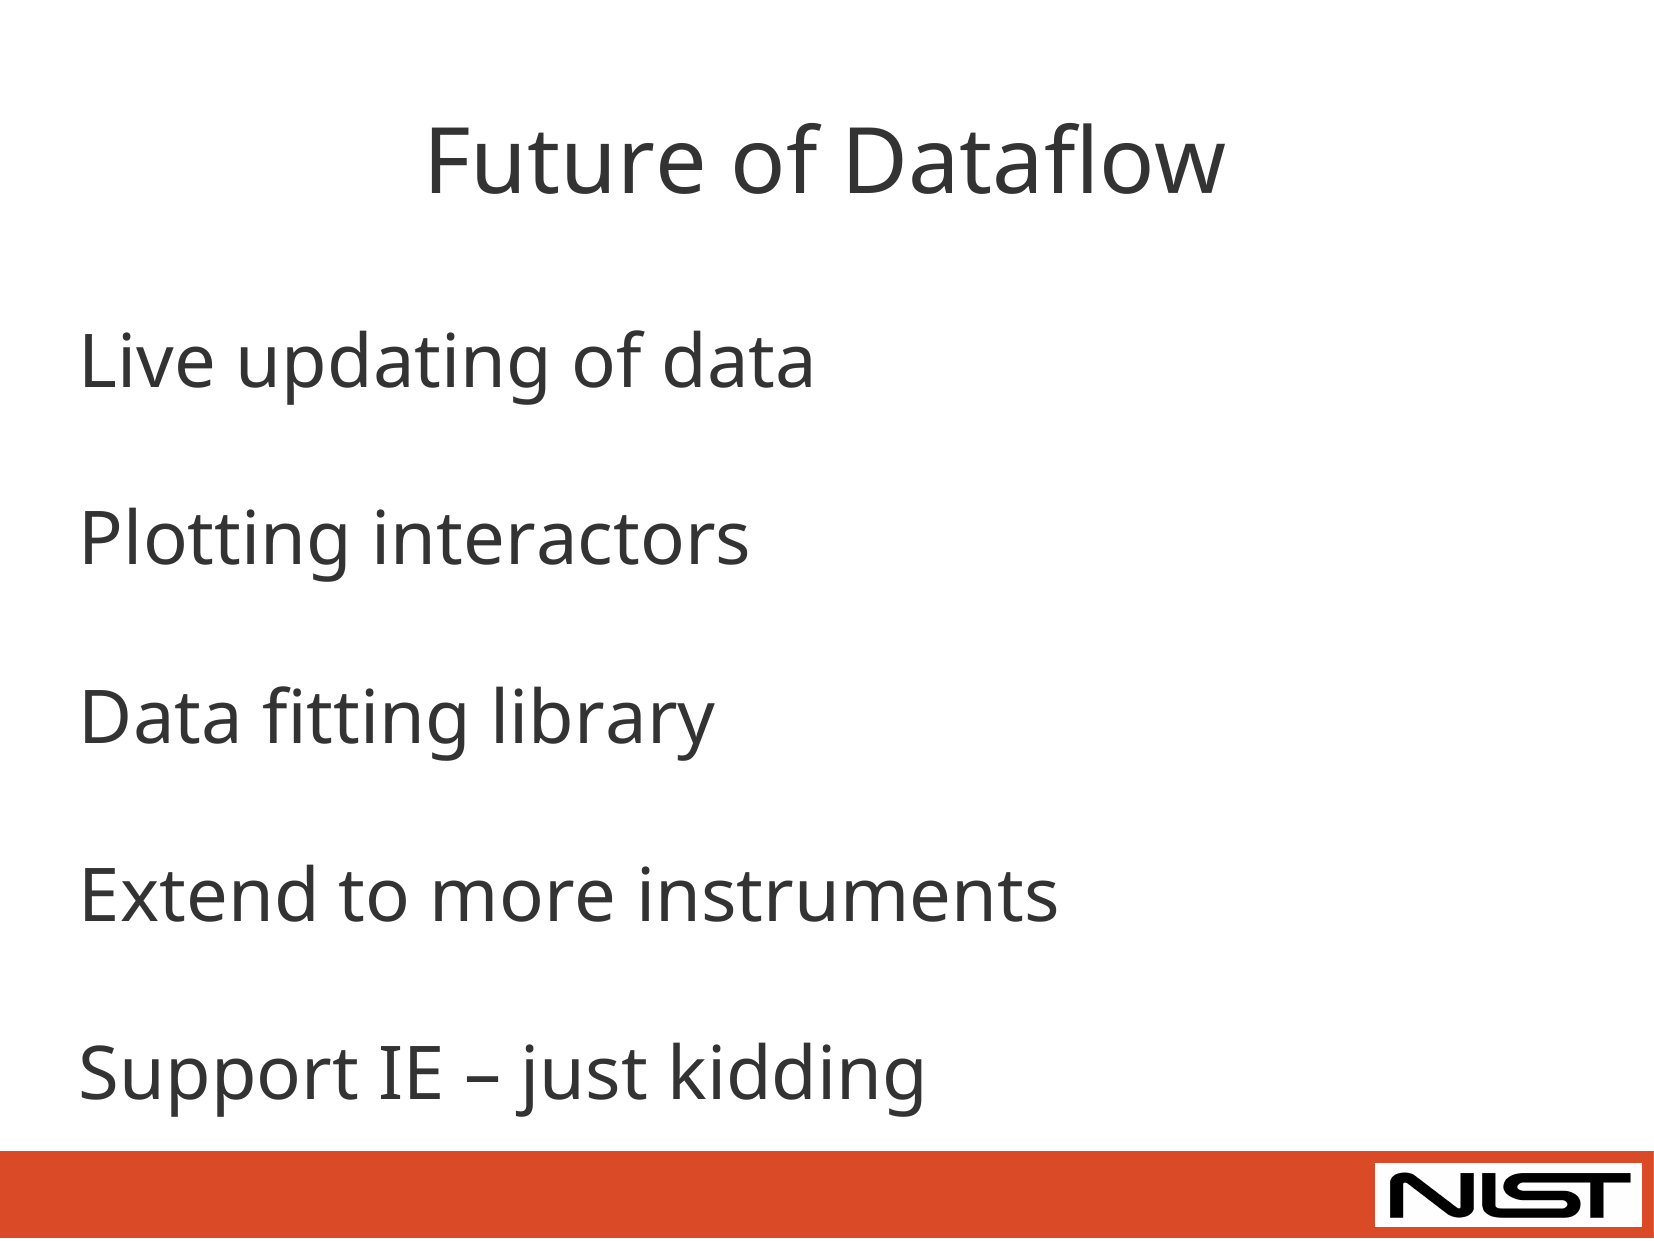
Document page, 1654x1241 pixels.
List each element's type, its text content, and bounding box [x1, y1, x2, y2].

title Future of Dataflow [56, 63, 1596, 266]
picture [0, 1151, 1654, 1238]
list Live updating of data Plotting interactors Data fitting library Extend to more instruments Support IE – just kidding [70, 304, 1583, 1123]
